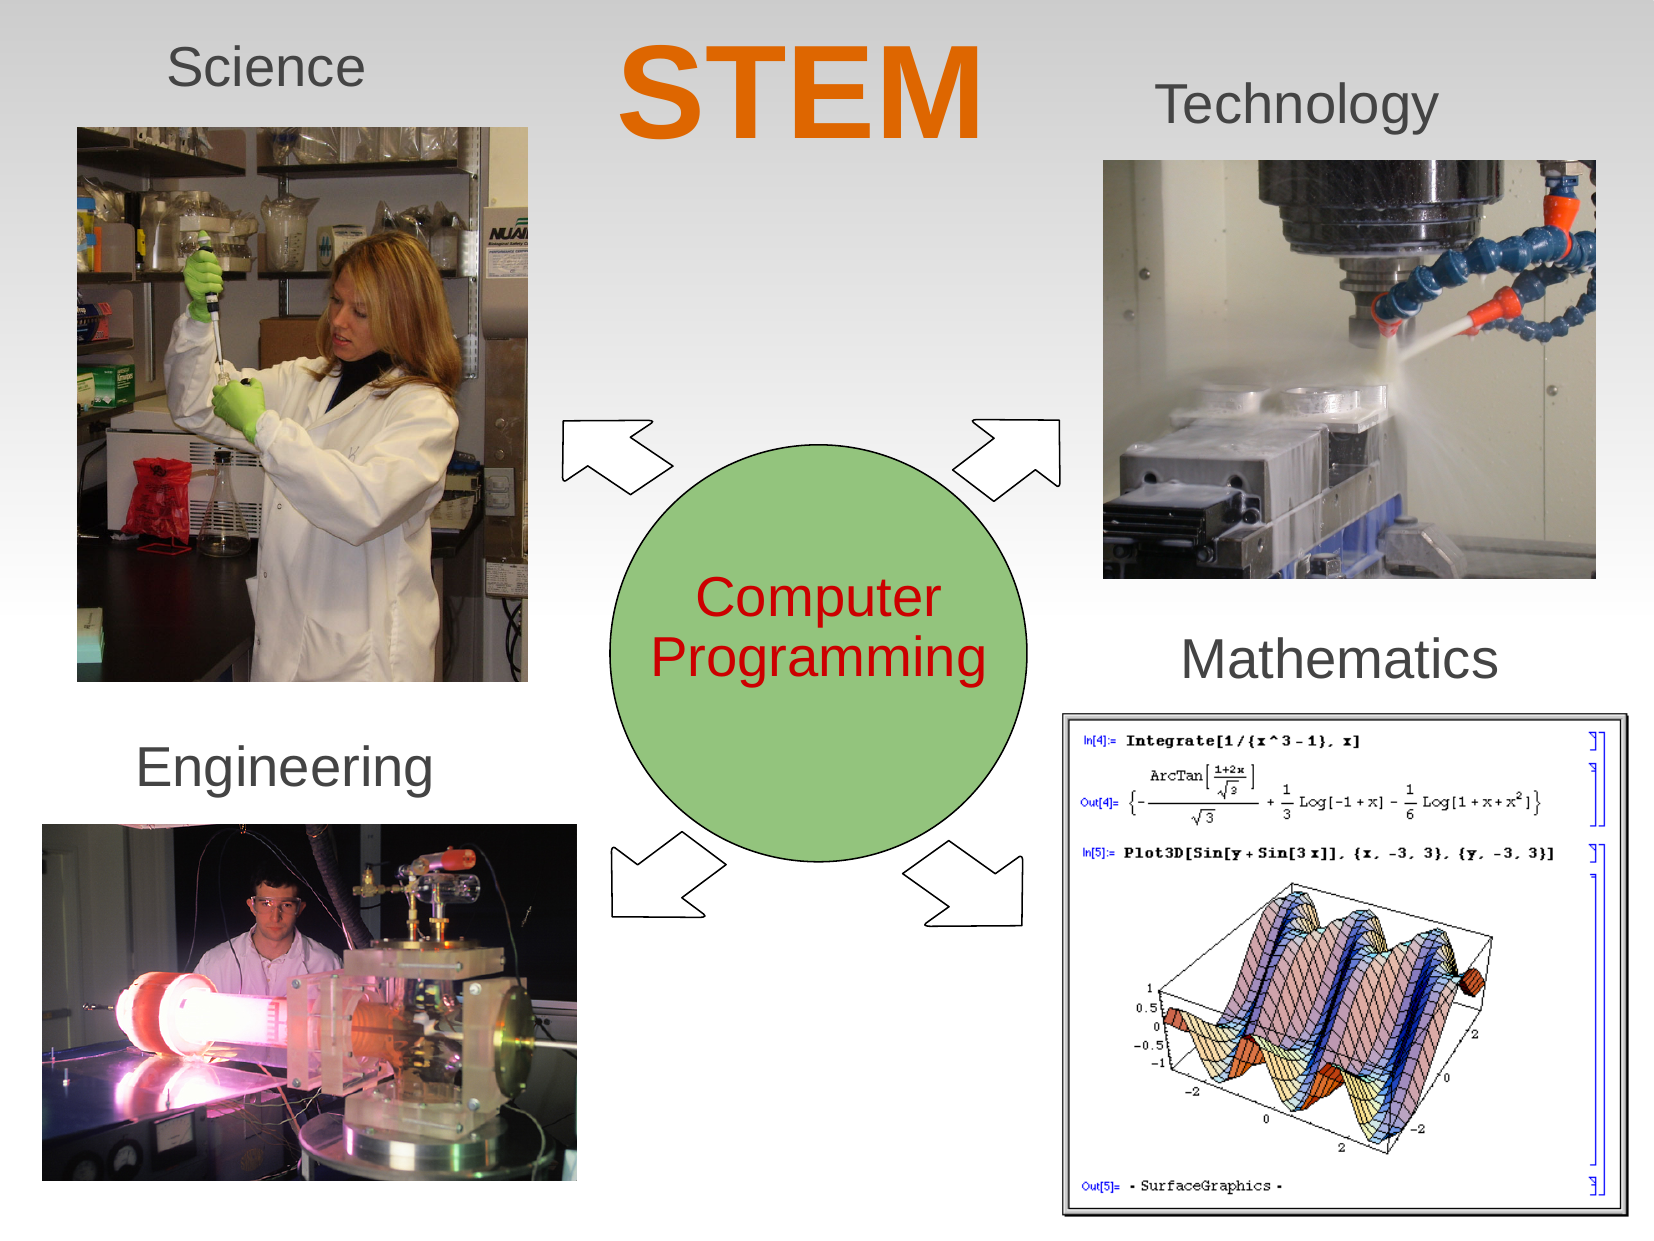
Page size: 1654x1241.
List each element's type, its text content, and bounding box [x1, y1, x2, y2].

text_box Mathematics [1180, 631, 1584, 692]
text_box Engineering [134, 738, 512, 799]
text_box [628, 444, 1009, 568]
text_box [613, 689, 1024, 862]
text_box [611, 831, 727, 918]
text_box Computer Programming [608, 568, 1029, 689]
text_box [562, 420, 673, 495]
text_box Science [166, 38, 422, 99]
text_box Technology [1154, 75, 1528, 136]
picture [42, 824, 577, 1181]
picture [1061, 712, 1630, 1218]
text_box [902, 840, 1023, 927]
picture [77, 127, 528, 683]
text_box [952, 419, 1060, 502]
title STEM [439, 25, 1164, 324]
picture [1103, 160, 1596, 579]
